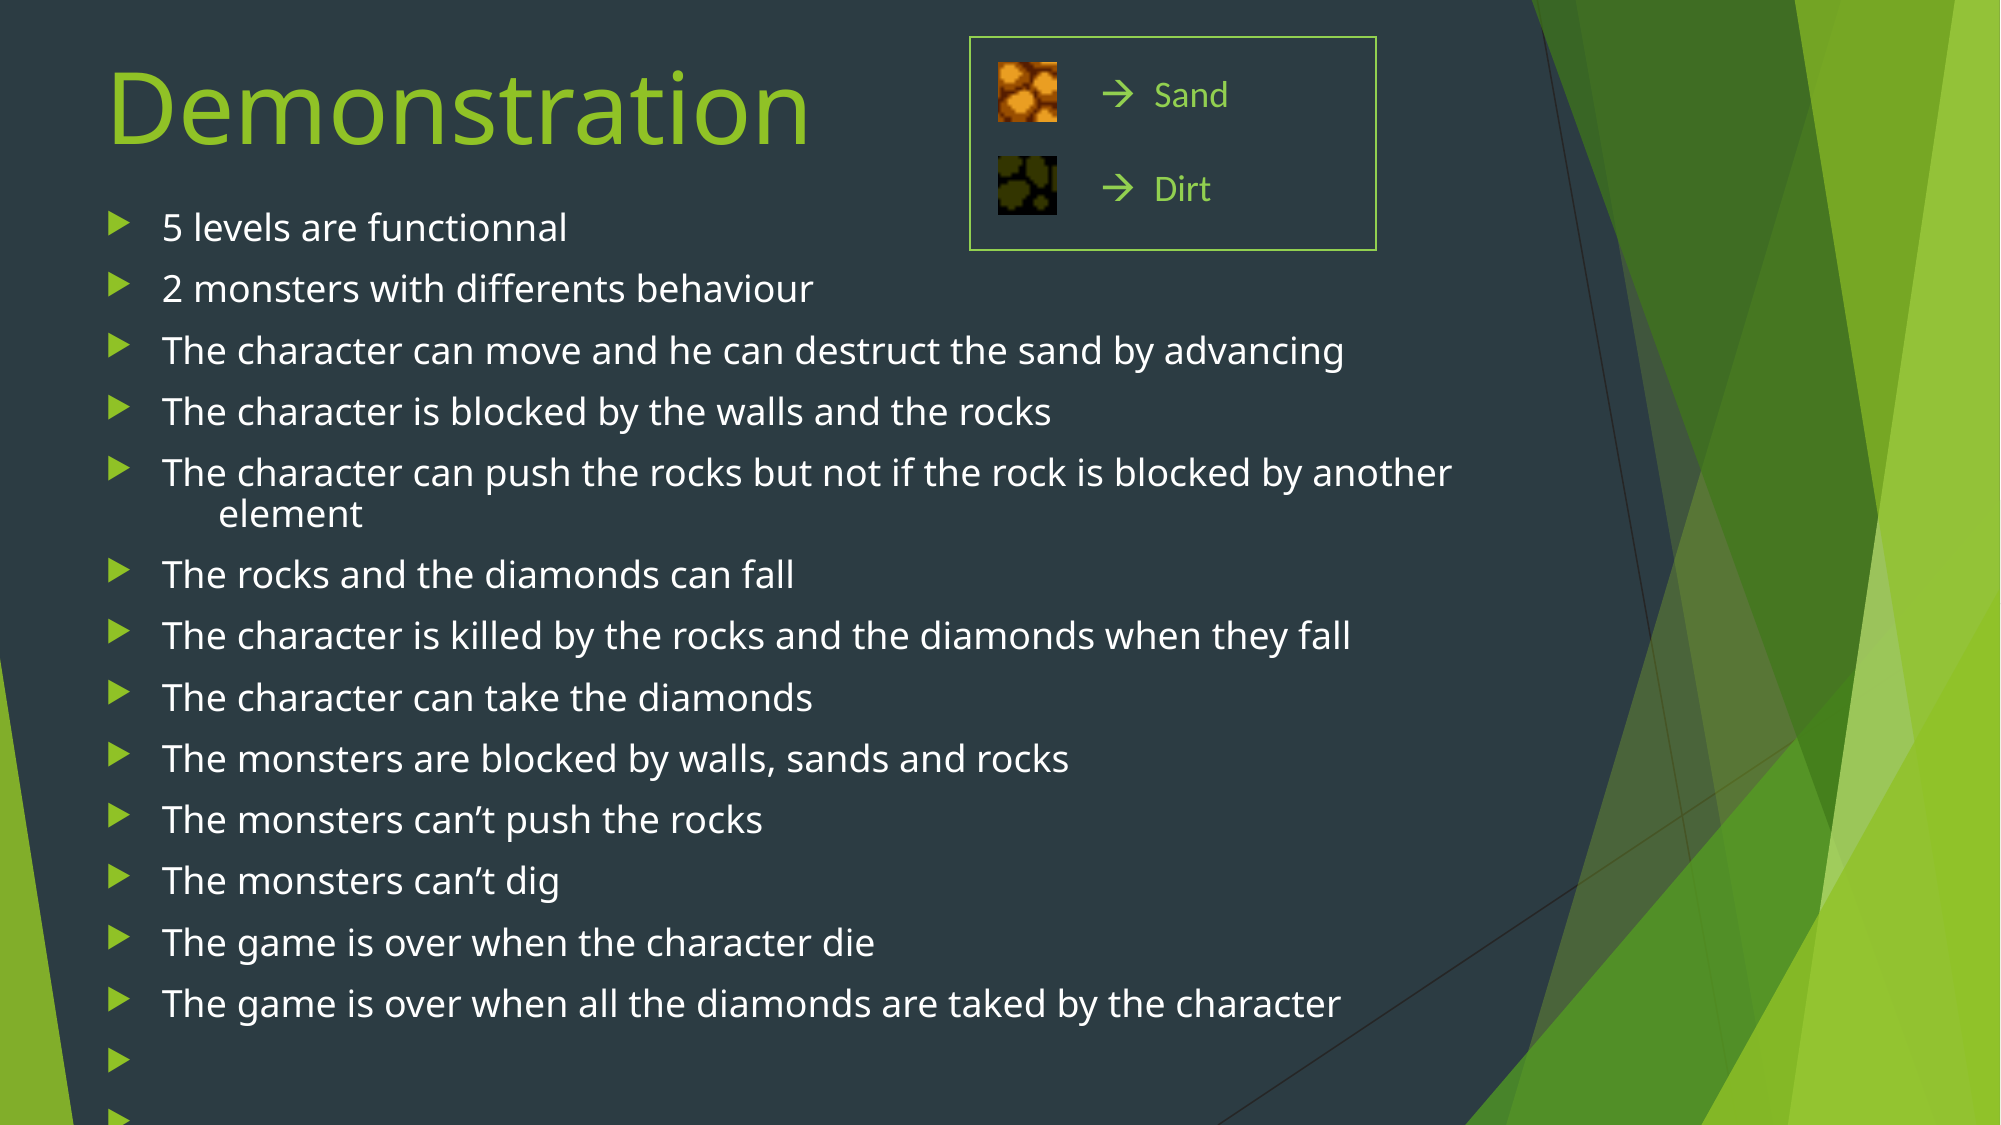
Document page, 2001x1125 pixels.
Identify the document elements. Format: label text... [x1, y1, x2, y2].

list 5 levels are functionnal 2 monsters with differents behaviour The character can move and he can destruct the sand by advancing The character is blocked by the walls and the rocks The character can push the rocks but not if the rock is blocked by another element The rocks and the diamonds can fall The character is killed by the rocks and the diamonds when they fall The character can take the diamonds The monsters are blocked by walls, sands and rocks The monsters can’t push the rocks The monsters can’t dig The game is over when the character die The game is over when all the diamonds are taked by the character [90, 201, 1489, 1058]
picture [998, 62, 1057, 122]
text_box  Sand [1084, 62, 1298, 124]
text_box  Dirt [1084, 156, 1298, 218]
title Demonstration [90, 37, 890, 201]
picture [998, 156, 1057, 216]
